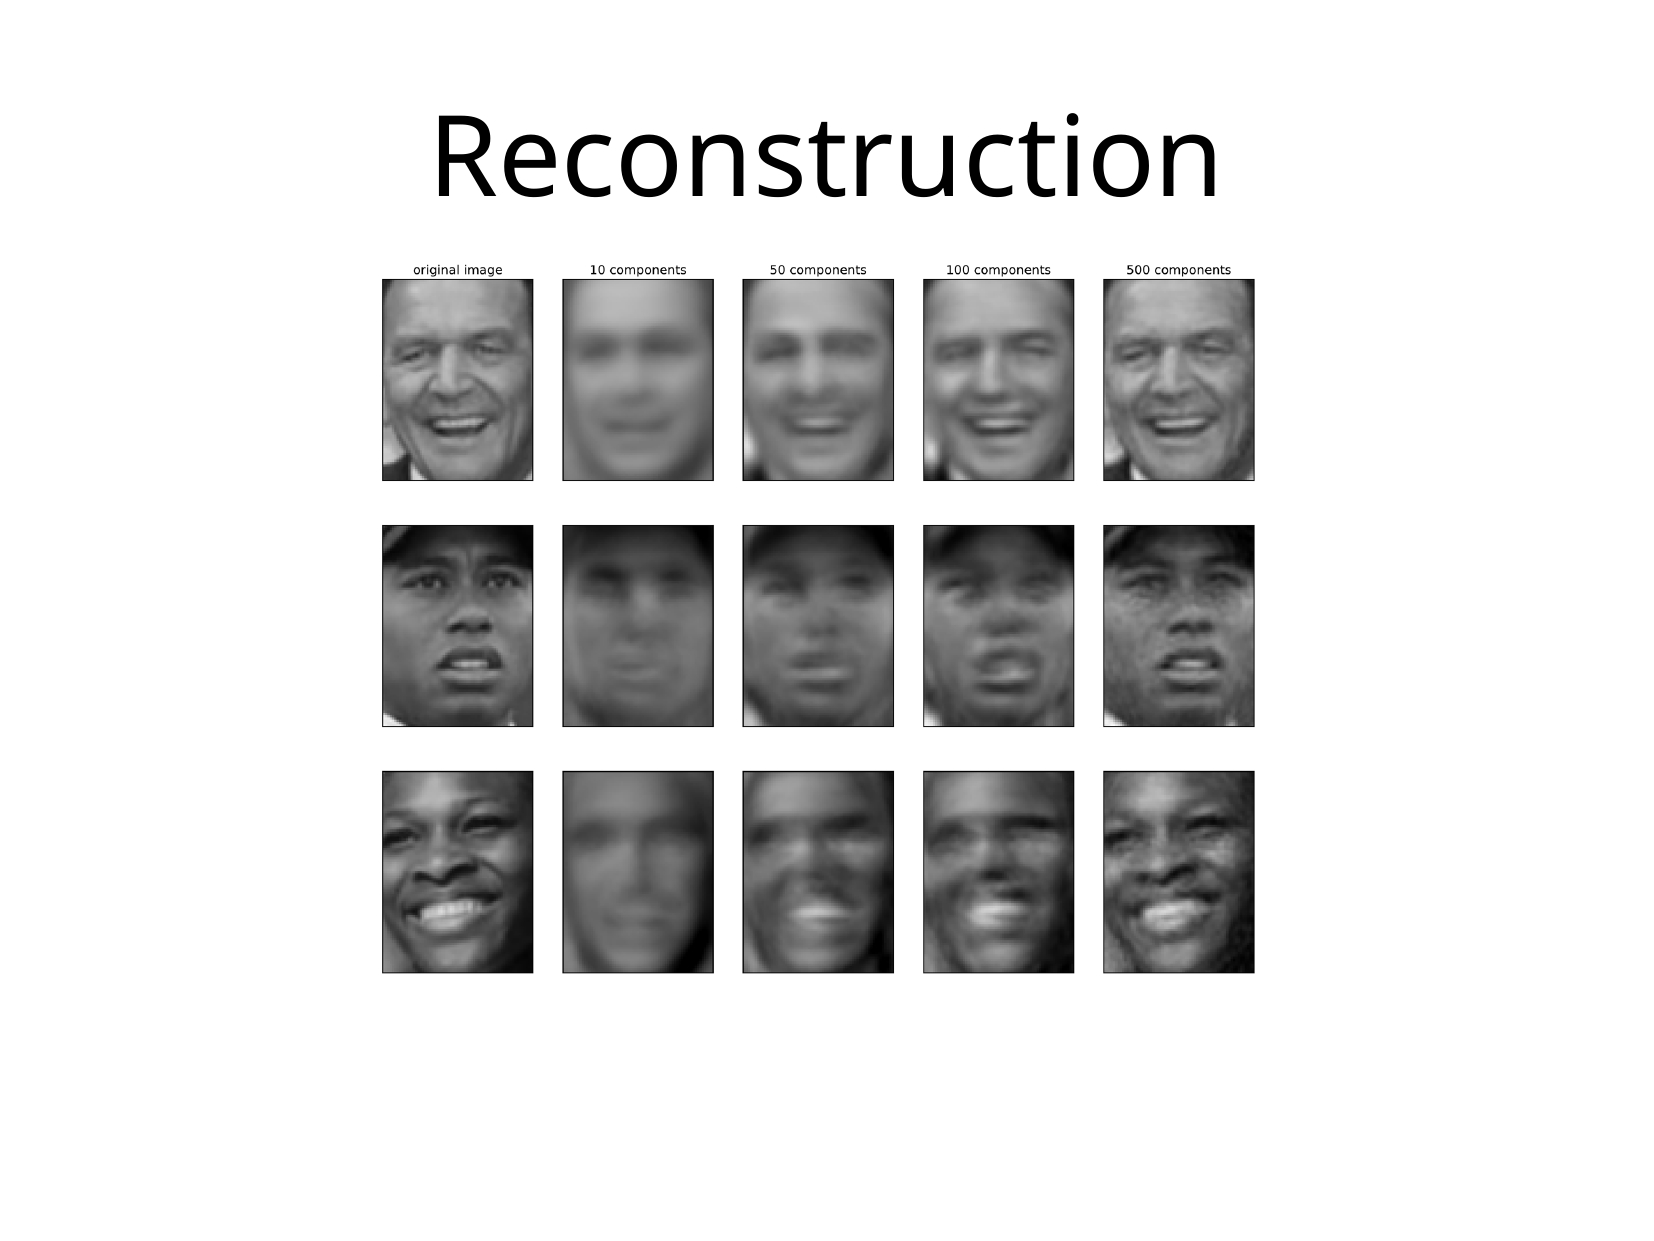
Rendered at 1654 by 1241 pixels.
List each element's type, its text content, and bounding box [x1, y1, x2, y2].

picture [375, 256, 1261, 980]
title Reconstruction [82, 49, 1571, 257]
